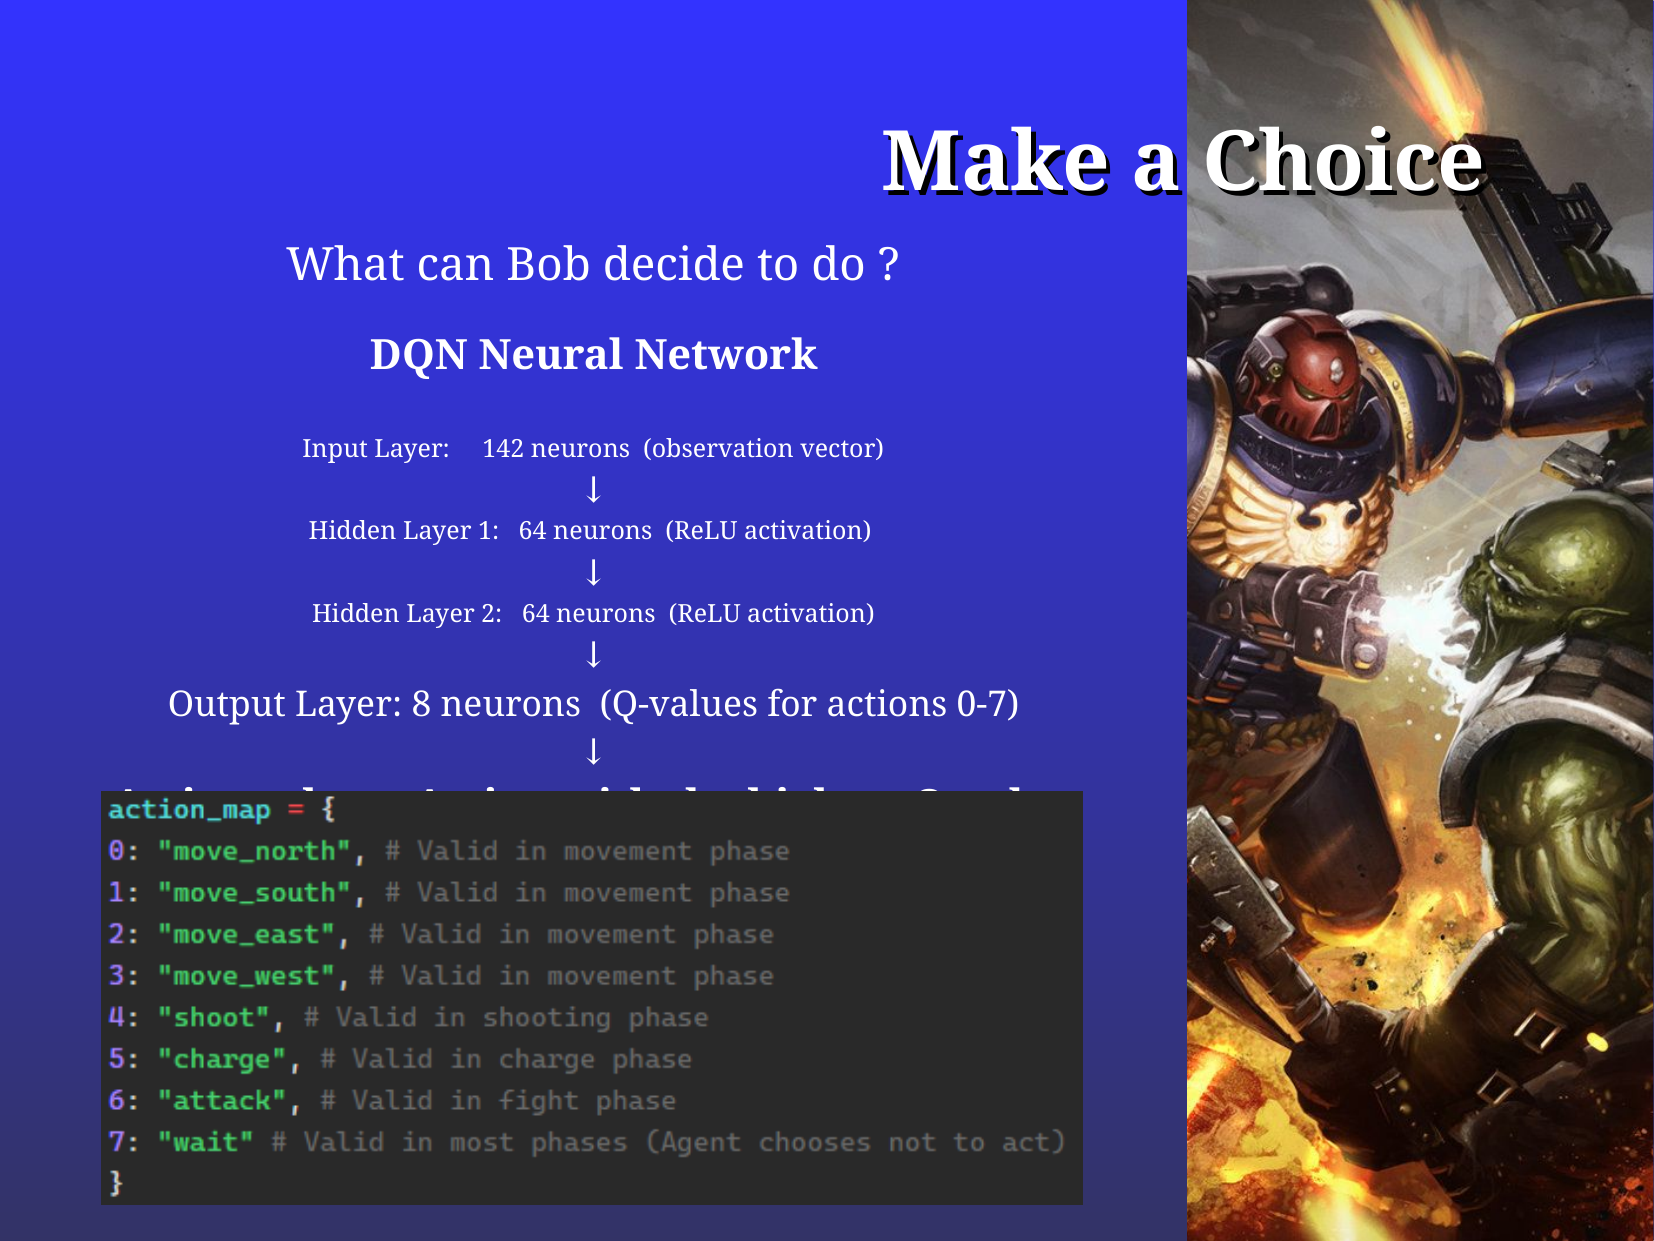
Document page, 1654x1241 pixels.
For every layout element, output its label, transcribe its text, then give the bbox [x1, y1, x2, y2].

text_box Make a Choice [0, 94, 1501, 204]
text_box What can Bob decide to do ? [30, 224, 1156, 296]
picture [101, 791, 1083, 1205]
text_box DQN Neural Network Input Layer: 142 neurons (observation vector) ↓ Hidden Layer 1: 64 neurons (ReLU activation) ↓ Hidden Layer 2: 64 neurons (ReLU activation) ↓ Output Layer: 8 neurons (Q-values for actions 0-7) ↓ Action taken : Action with the highest Q-value [0, 313, 1188, 809]
picture [1187, 0, 1654, 1241]
